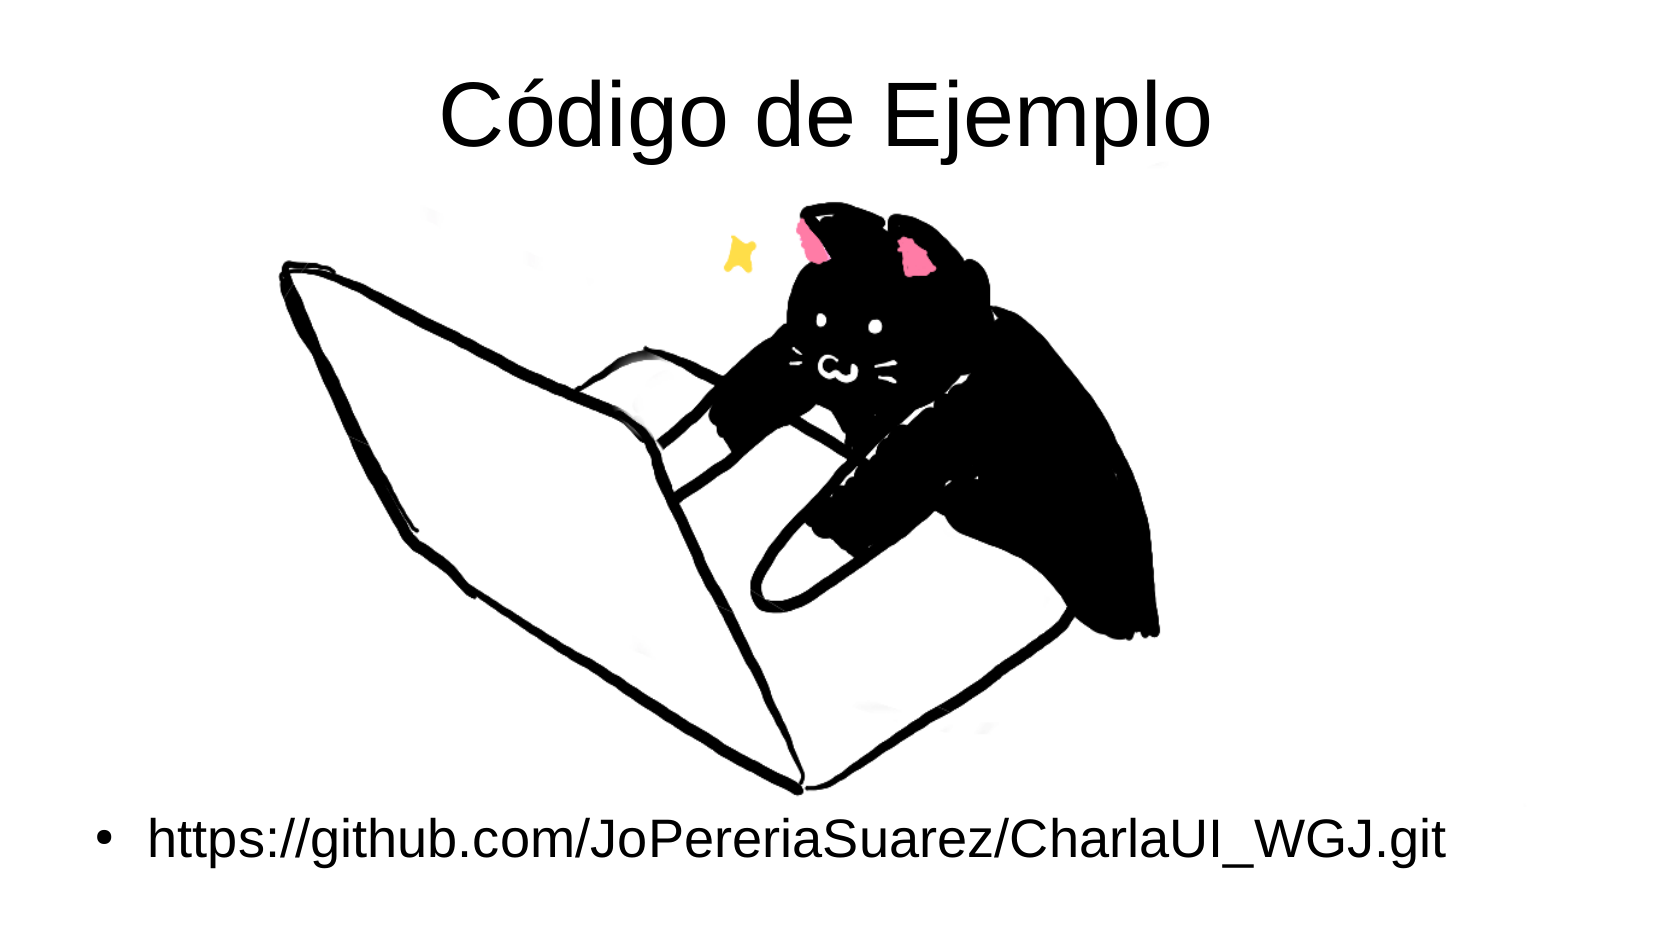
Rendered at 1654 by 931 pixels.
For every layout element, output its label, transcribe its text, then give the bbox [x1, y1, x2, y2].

list https://github.com/JoPereriaSuarez/CharlaUI_WGJ.git [76, 808, 1565, 931]
title Código de Ejemplo [82, 37, 1571, 193]
picture [0, 0, 1542, 931]
